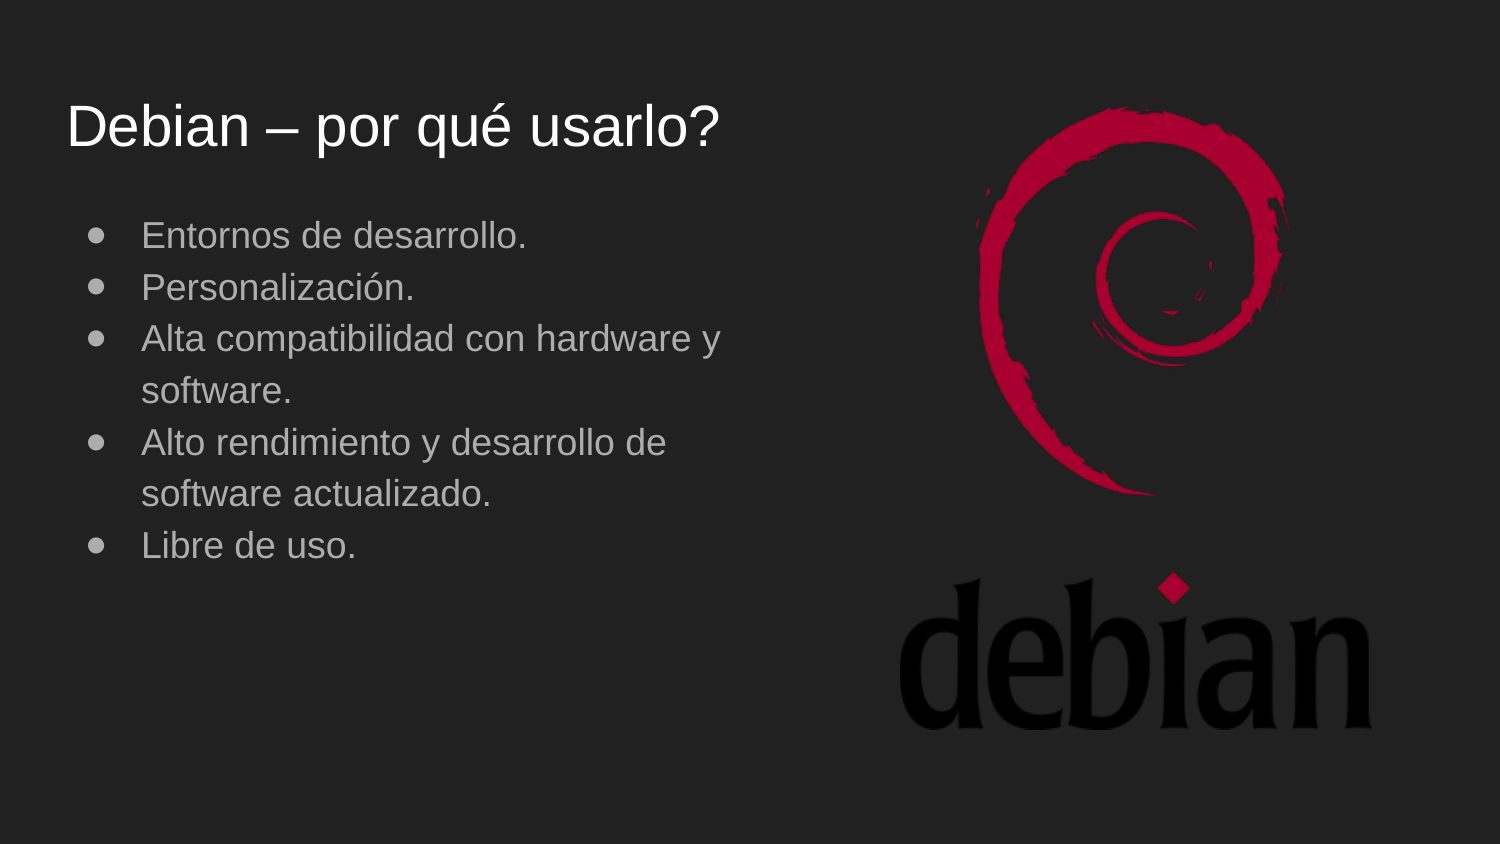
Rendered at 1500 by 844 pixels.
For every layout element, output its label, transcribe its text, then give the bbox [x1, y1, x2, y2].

list Entornos de desarrollo. Personalización. Alta compatibilidad con hardware y software. Alto rendimiento y desarrollo de software actualizado. Libre de uso. [51, 189, 750, 750]
picture [900, 104, 1372, 730]
title Debian – por qué usarlo? [51, 72, 1449, 167]
